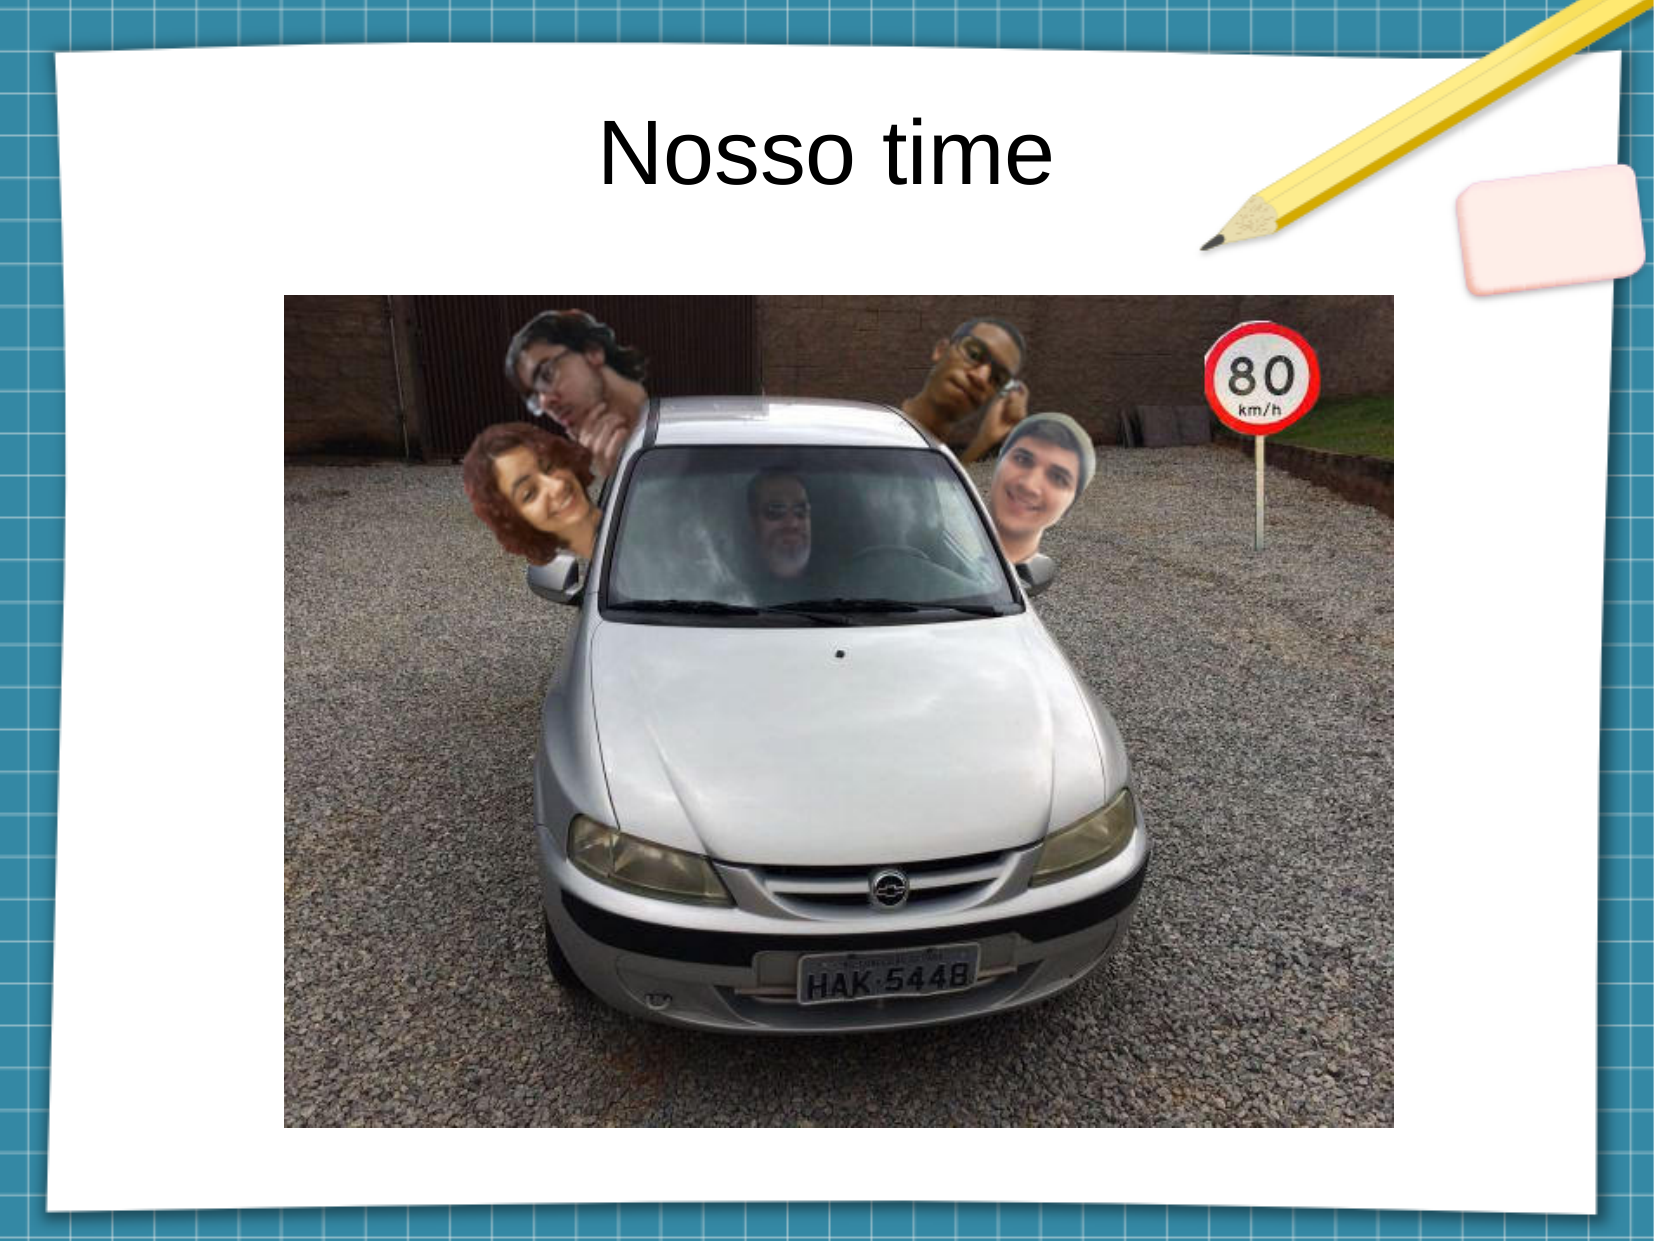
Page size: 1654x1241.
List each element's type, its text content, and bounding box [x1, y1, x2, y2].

picture [0, 0, 1654, 1241]
title Nosso time [82, 49, 1571, 257]
